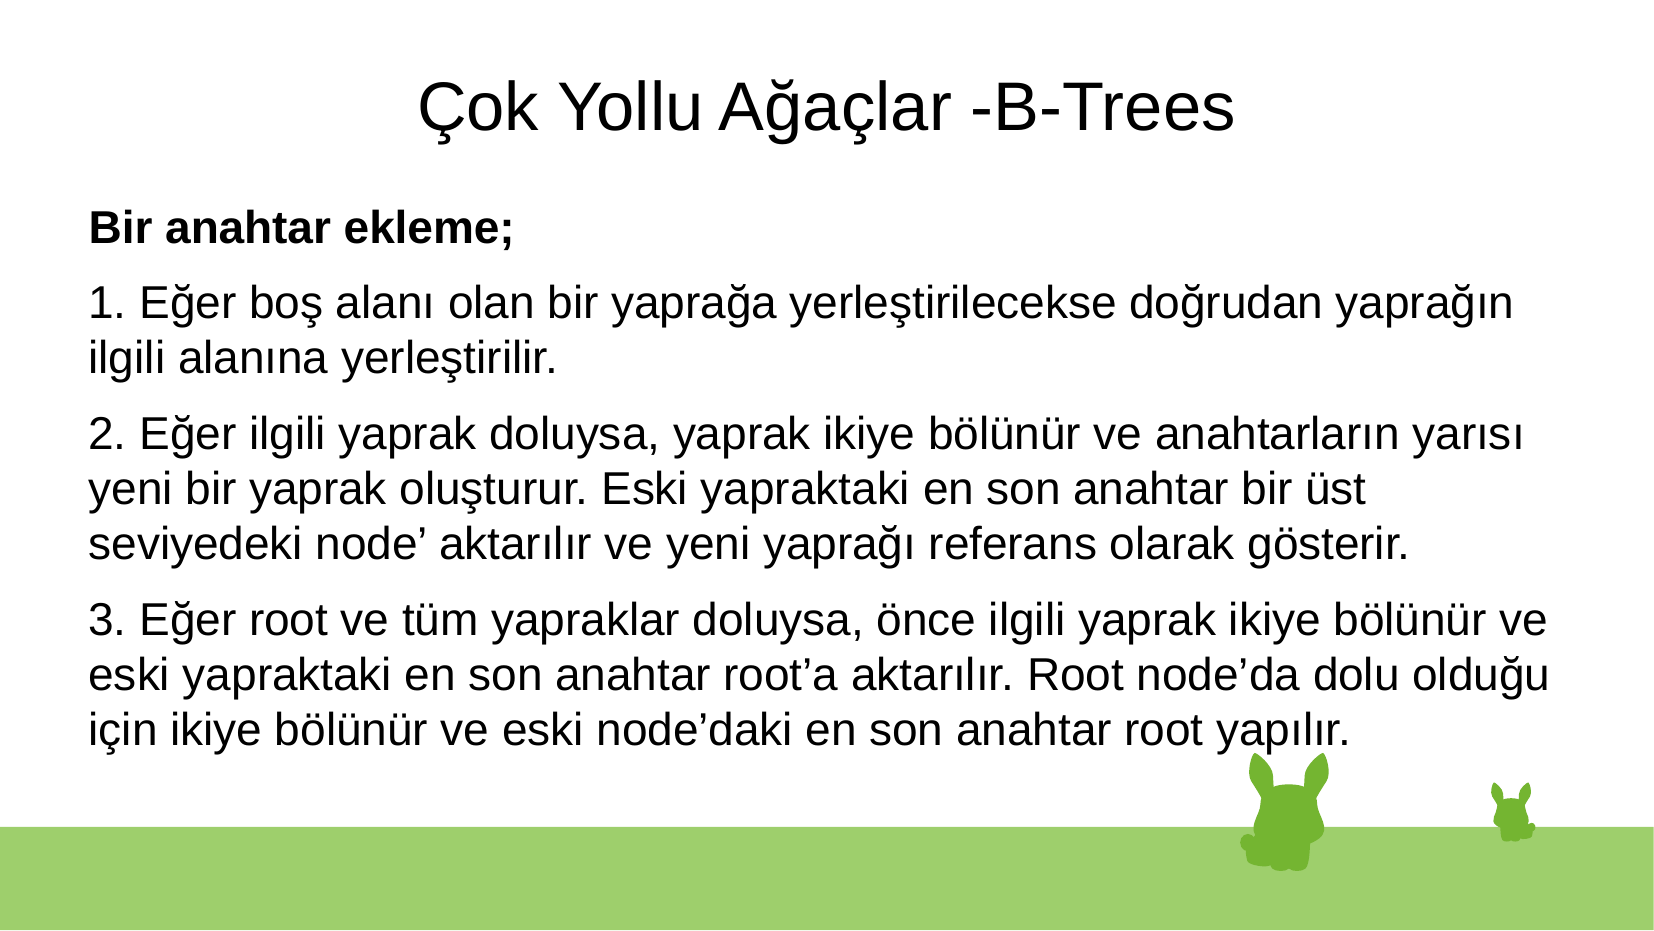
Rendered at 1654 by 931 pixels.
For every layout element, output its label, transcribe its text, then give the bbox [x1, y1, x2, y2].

list Bir anahtar ekleme; 1. Eğer boş alanı olan bir yaprağa yerleştirilecekse doğrudan yaprağın ilgili alanına yerleştirilir. 2. Eğer ilgili yaprak doluysa, yaprak ikiye bölünür ve anahtarların yarısı yeni bir yaprak oluşturur. Eski yapraktaki en son anahtar bir üst seviyedeki node’ aktarılır ve yeni yaprağı referans olarak gösterir. 3. Eğer root ve tüm yapraklar doluysa, önce ilgili yaprak ikiye bölünür ve eski yapraktaki en son anahtar root’a aktarılır. Root node’da dolu olduğu için ikiye bölünür ve eski node’daki en son anahtar root yapılır. [88, 197, 1565, 826]
title Çok Yollu Ağaçlar -B-Trees [88, 29, 1565, 178]
